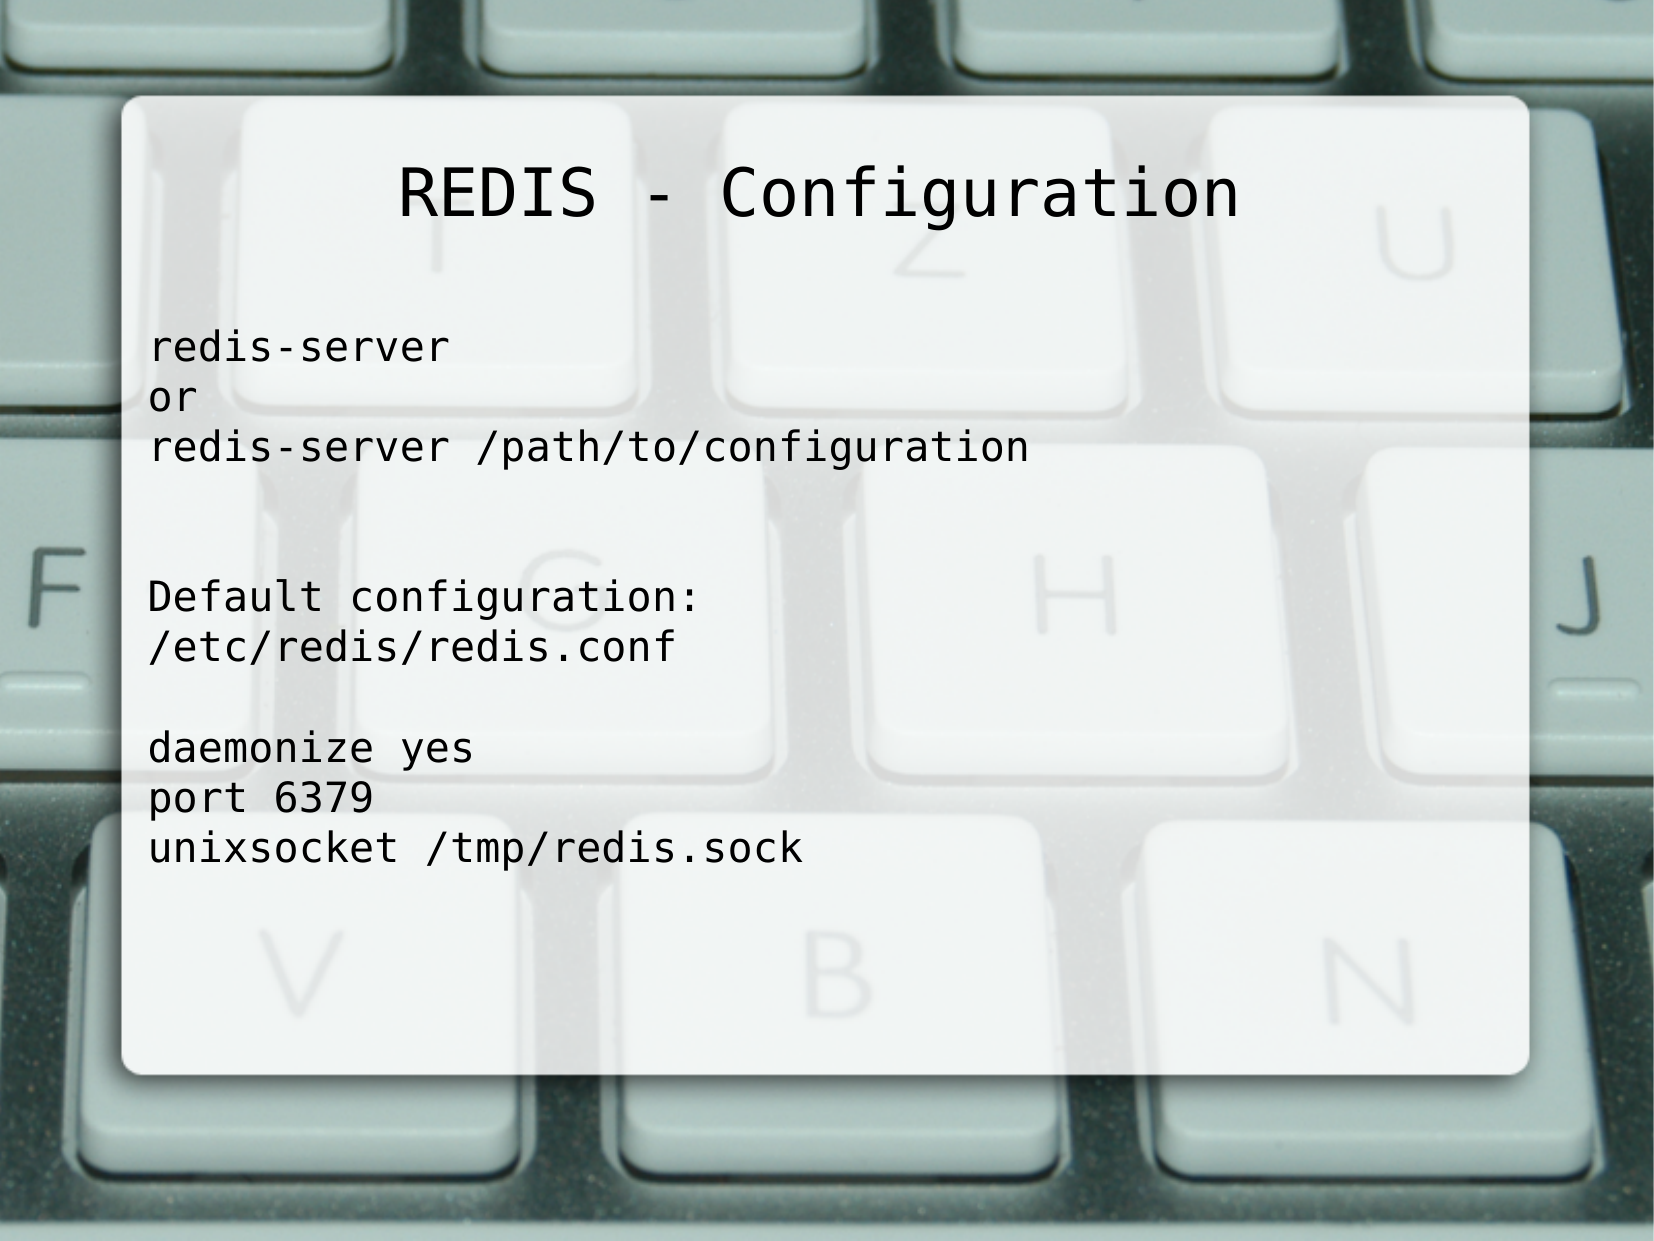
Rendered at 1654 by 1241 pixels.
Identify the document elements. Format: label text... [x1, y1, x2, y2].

title REDIS - Configuration [135, 117, 1506, 271]
list redis-server or redis-server /path/to/configuration Default configuration: /etc/redis/redis.conf daemonize yes port 6379 unixsocket /tmp/redis.sock [147, 315, 1506, 1066]
picture [0, 0, 1654, 1241]
